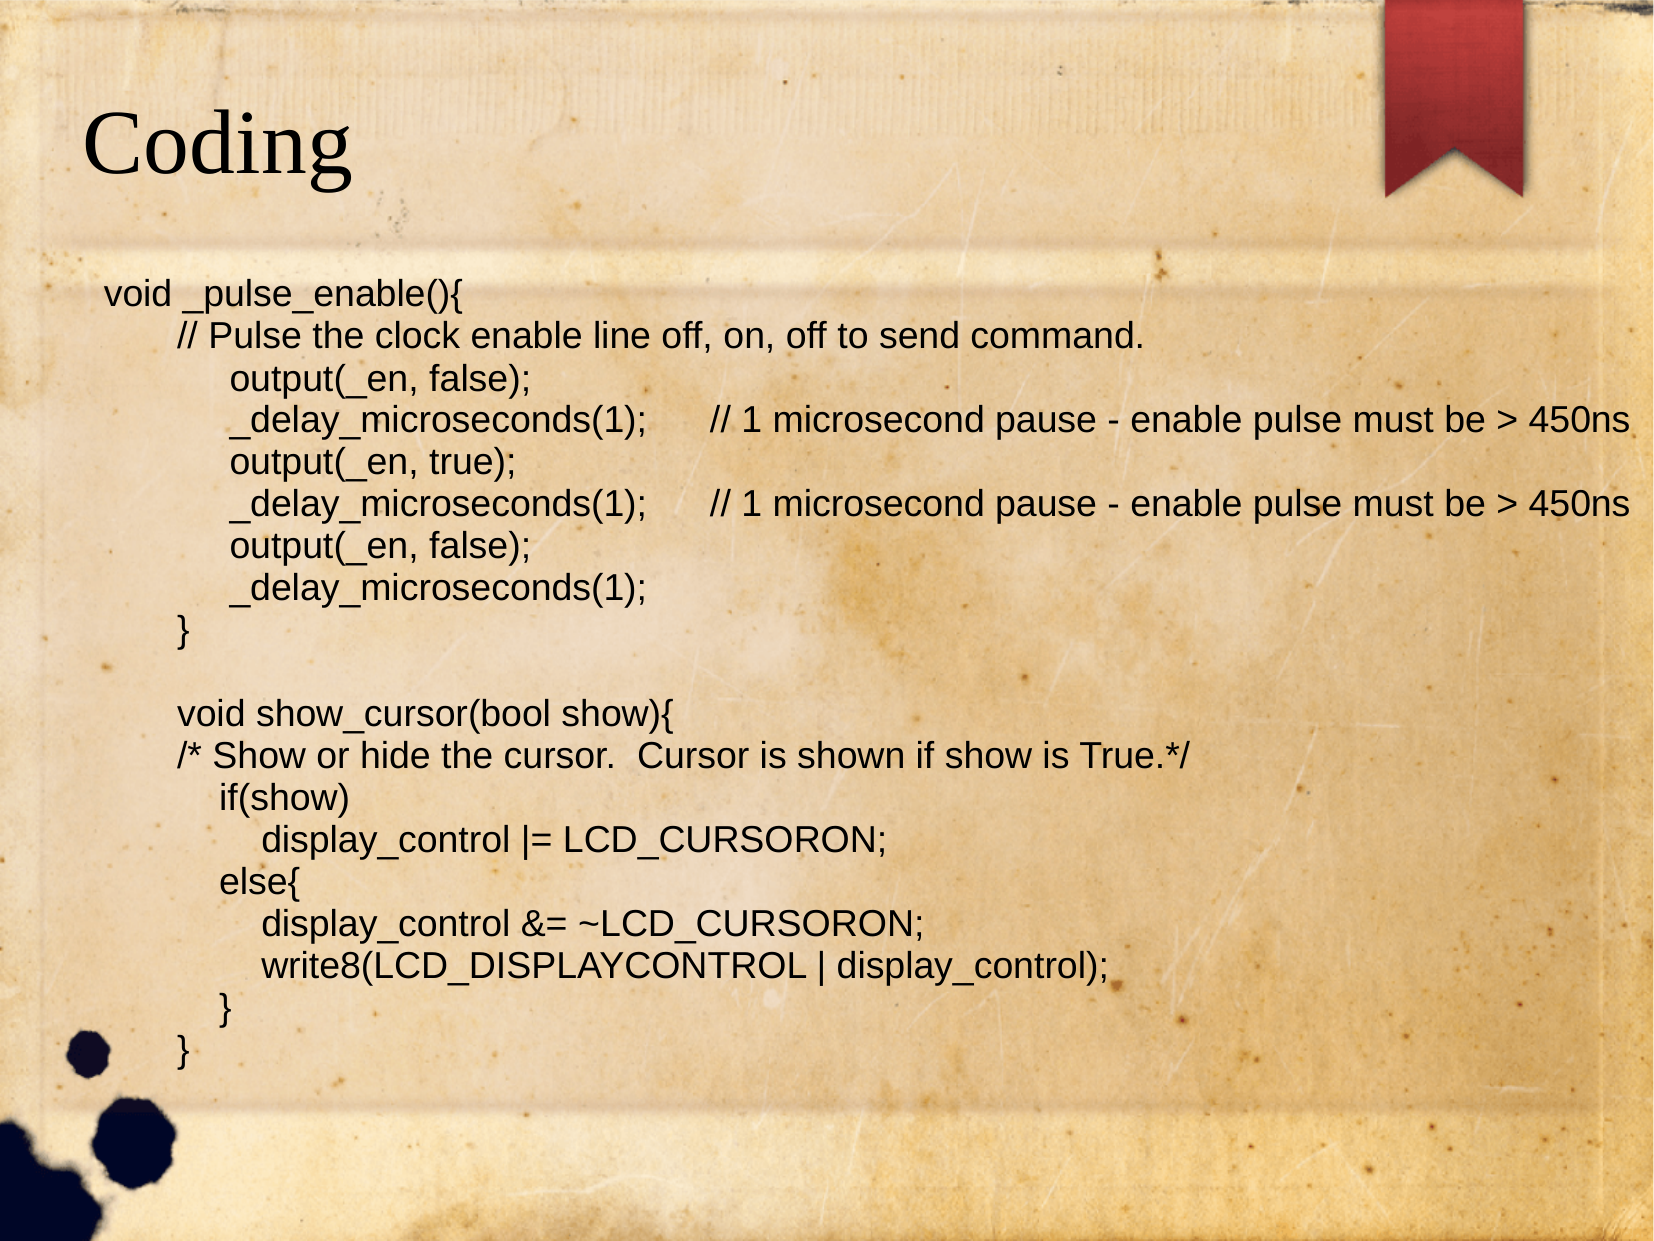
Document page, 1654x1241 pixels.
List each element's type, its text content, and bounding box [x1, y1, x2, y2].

title Coding [82, 49, 1347, 237]
picture [0, 0, 1654, 1241]
text_box void _pulse_enable(){ // Pulse the clock enable line off, on, off to send command. output(_en, false); _delay_microseconds(1); // 1 microsecond pause - enable pulse must be > 450ns output(_en, true); _delay_microseconds(1); // 1 microsecond pause - enable pulse must be > 450ns output(_en, false); _delay_microseconds(1); } void show_cursor(bool show){ /* Show or hide the cursor. Cursor is shown if show is True.*/ if(show) display_control |= LCD_CURSORON; else{ display_control &= ~LCD_CURSORON; write8(LCD_DISPLAYCONTROL | display_control); } } [78, 265, 1647, 1079]
